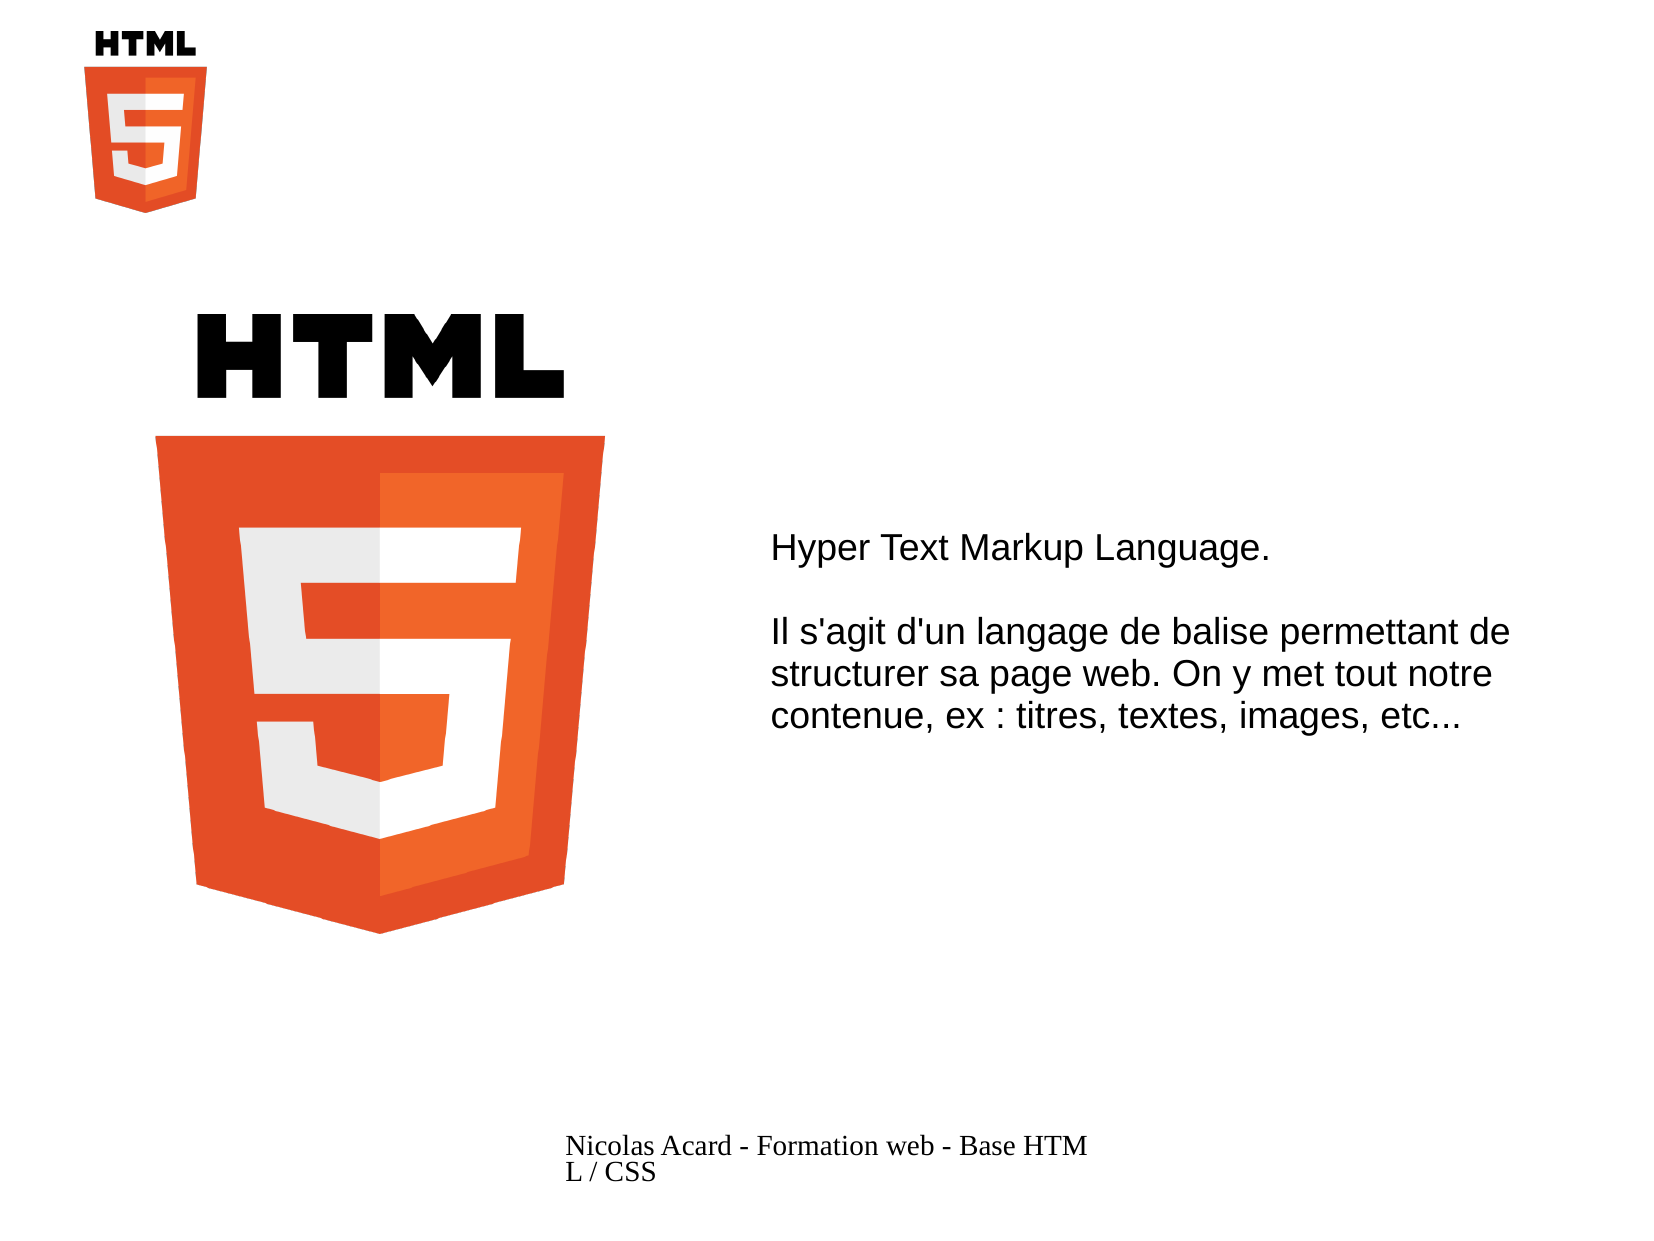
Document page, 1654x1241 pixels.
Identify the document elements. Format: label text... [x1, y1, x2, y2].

picture [63, 314, 697, 934]
picture [59, 31, 232, 213]
text_box Hyper Text Markup Language. Il s'agit d'un langage de balise permettant de structurer sa page web. On y met tout notre contenue, ex : titres, textes, images, etc... [755, 519, 1548, 745]
